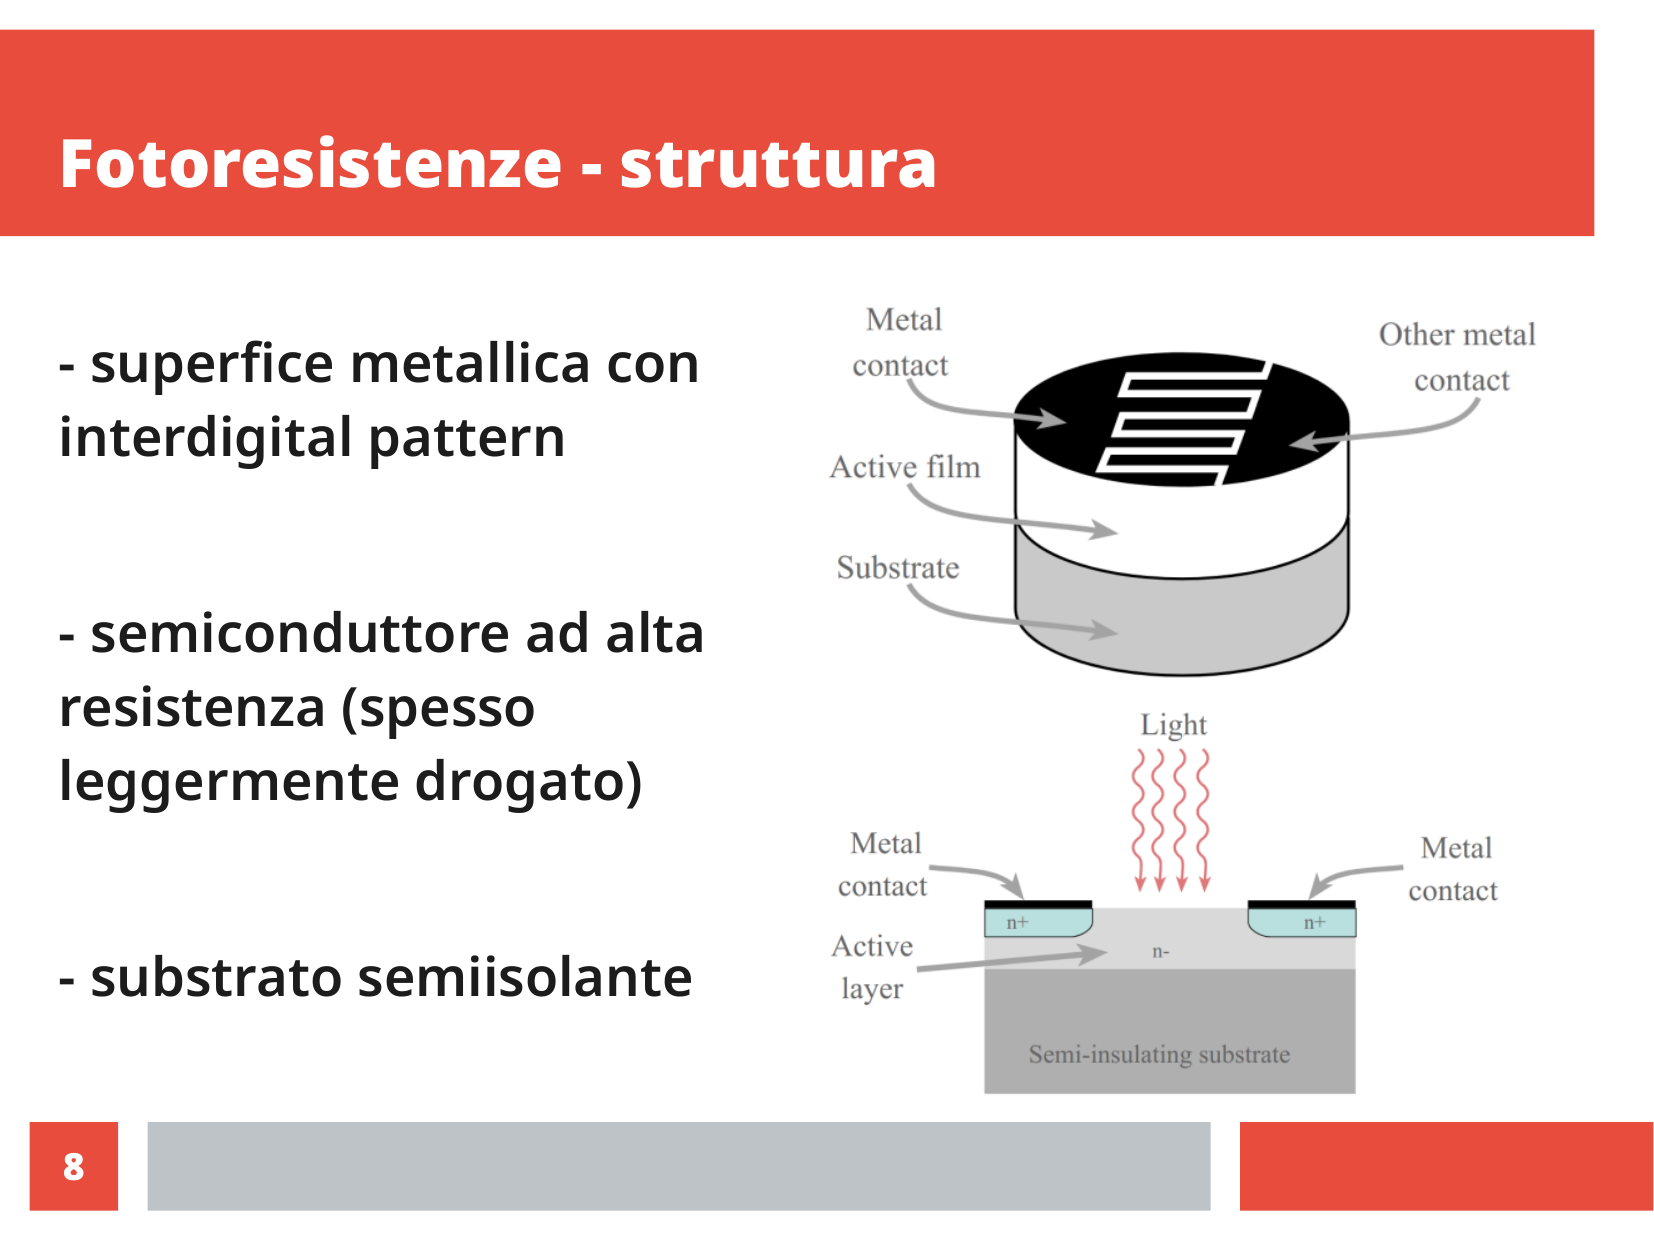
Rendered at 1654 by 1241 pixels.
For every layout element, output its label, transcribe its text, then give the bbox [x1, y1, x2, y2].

picture [762, 256, 1576, 1111]
list - superfice metallica con interdigital pattern - semiconduttore ad alta resistenza (spesso leggermente drogato) - substrato semiisolante [59, 324, 736, 1093]
title Fotoresistenze - struttura [59, 59, 1595, 207]
